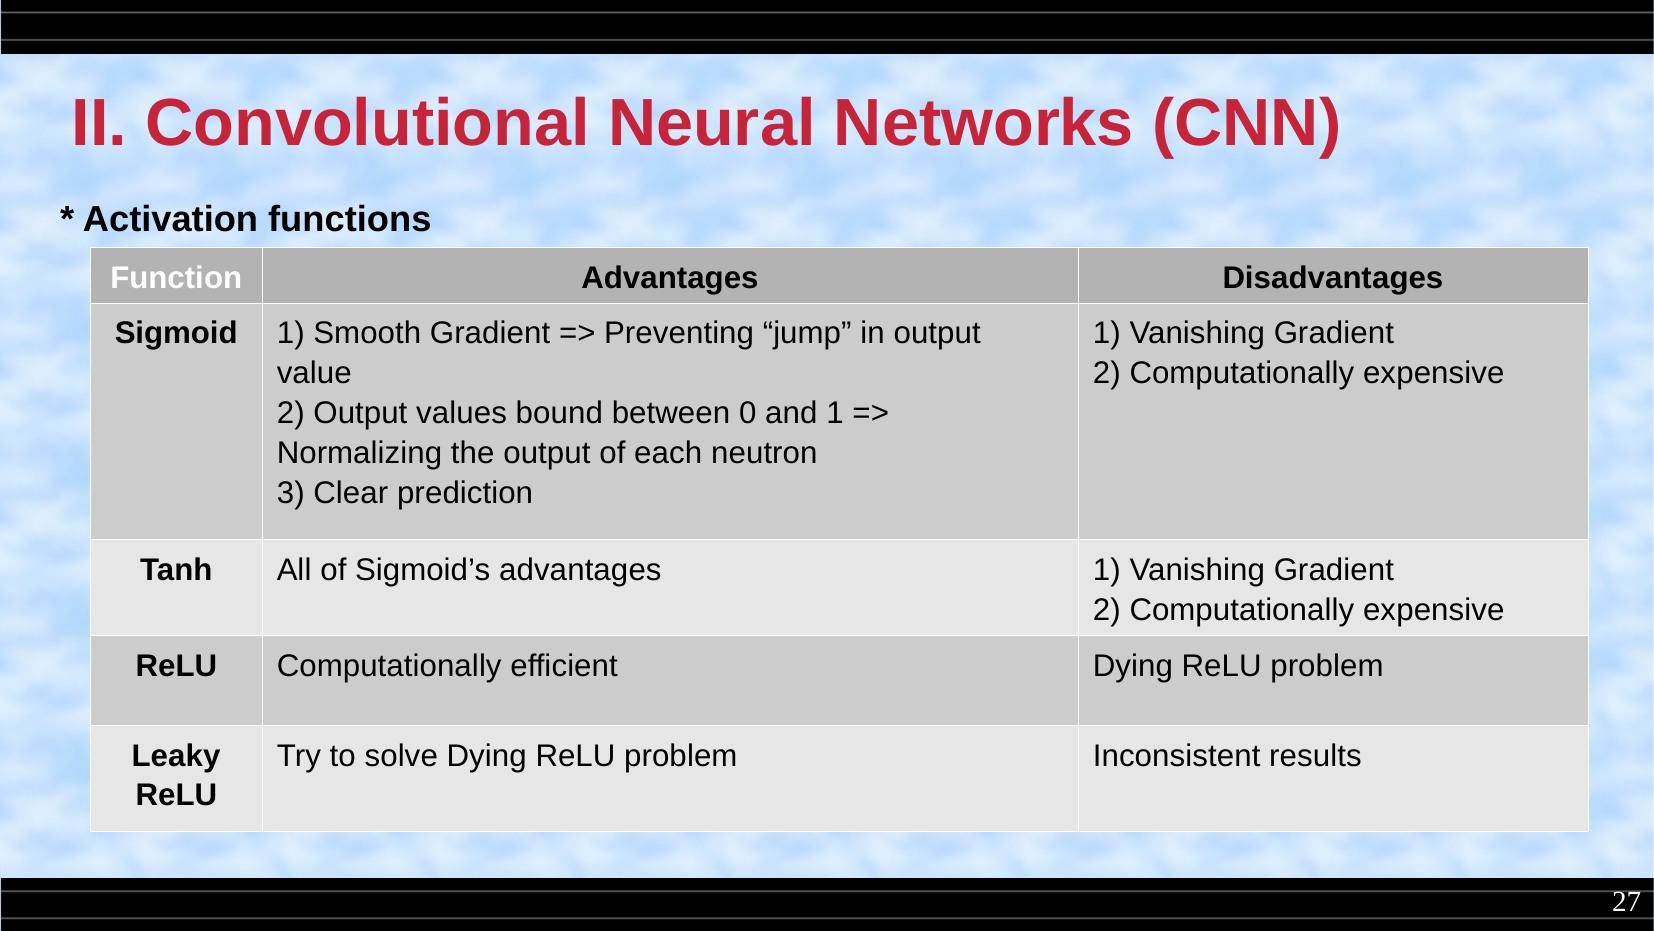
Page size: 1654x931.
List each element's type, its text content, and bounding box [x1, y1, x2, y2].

list * Activation functions [4, 134, 435, 266]
title II. Convolutional Neural Networks (CNN) [71, 44, 1560, 201]
table_header Advantages [263, 248, 1078, 303]
table_cell All of Sigmoid’s advantages [263, 540, 1078, 635]
table_cell Dying ReLU problem [1079, 636, 1588, 725]
table_cell Try to solve Dying ReLU problem [263, 726, 1078, 831]
table_header Function [91, 248, 262, 303]
table_cell 1) Smooth Gradient => Preventing “jump” in output value 2) Output values bound between 0 and 1 => Normalizing the output of each neutron 3) Clear prediction [263, 304, 1078, 539]
table_cell 1) Vanishing Gradient 2) Computationally expensive [1079, 304, 1588, 539]
table_cell Sigmoid [91, 304, 262, 539]
table_cell Tanh [91, 540, 262, 635]
table_cell Leaky ReLU [91, 726, 262, 831]
table_cell ReLU [91, 636, 262, 725]
picture [0, 0, 1654, 931]
table_cell Inconsistent results [1079, 726, 1588, 831]
table_header Disadvantages [1079, 248, 1588, 303]
table_cell Computationally efficient [263, 636, 1078, 725]
table_cell 1) Vanishing Gradient 2) Computationally expensive [1079, 540, 1588, 635]
